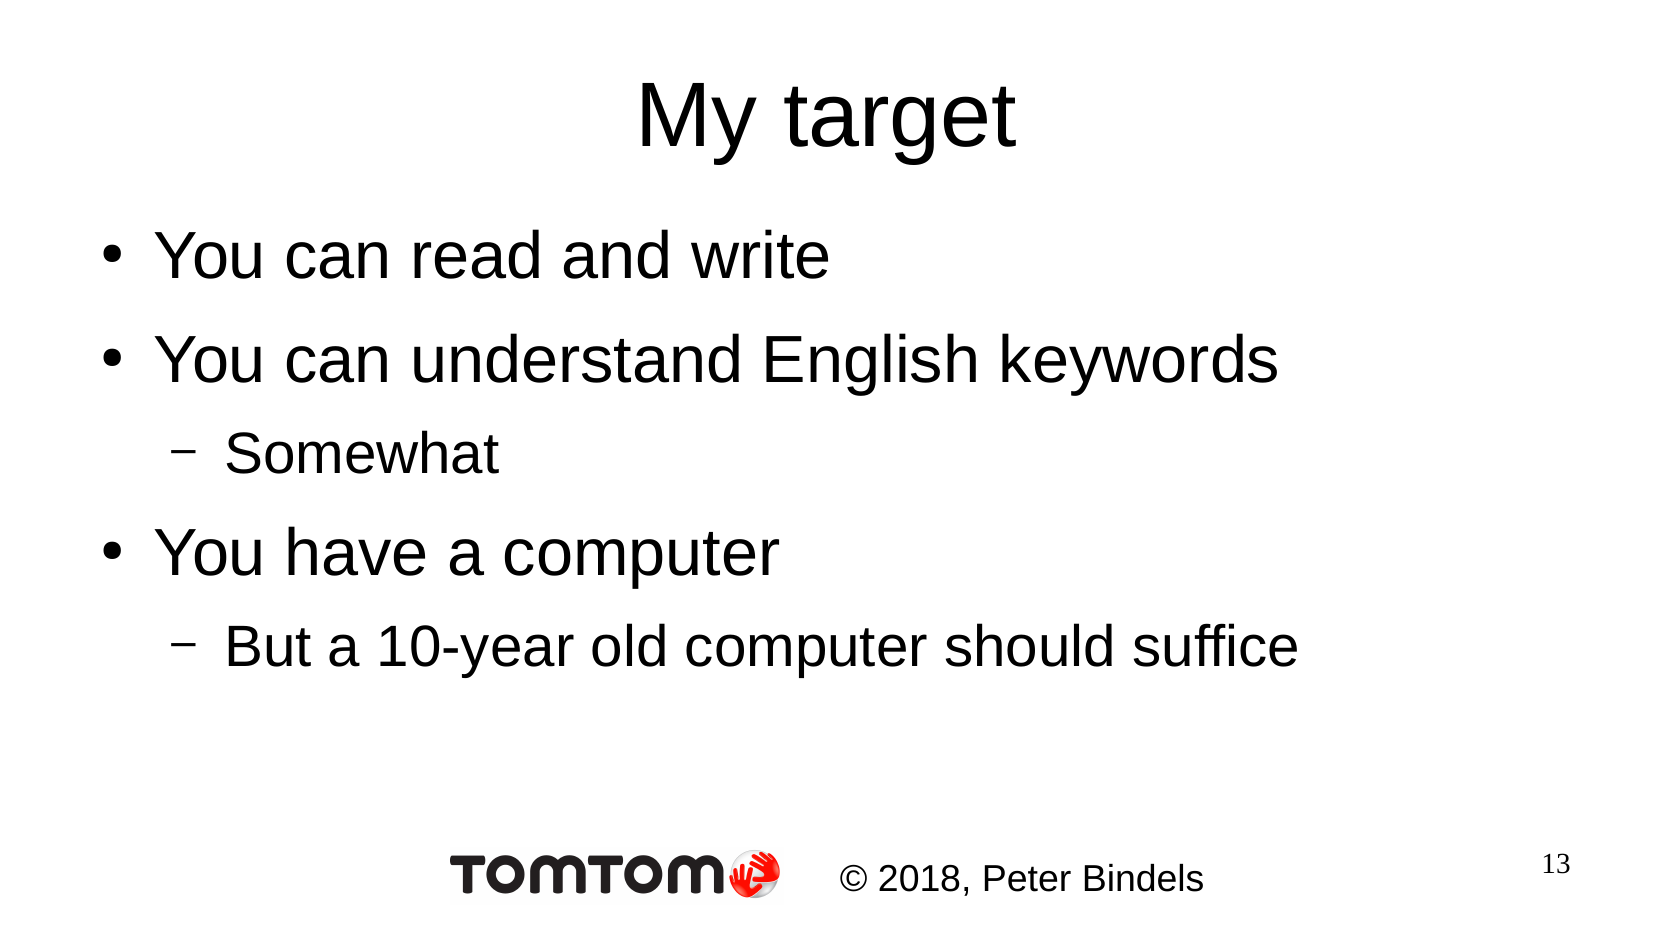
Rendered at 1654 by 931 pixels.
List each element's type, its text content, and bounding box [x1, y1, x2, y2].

list You can read and write You can understand English keywords Somewhat You have a computer But a 10-year old computer should suffice [82, 217, 1571, 758]
title My target [82, 0, 1571, 217]
picture [450, 847, 784, 905]
